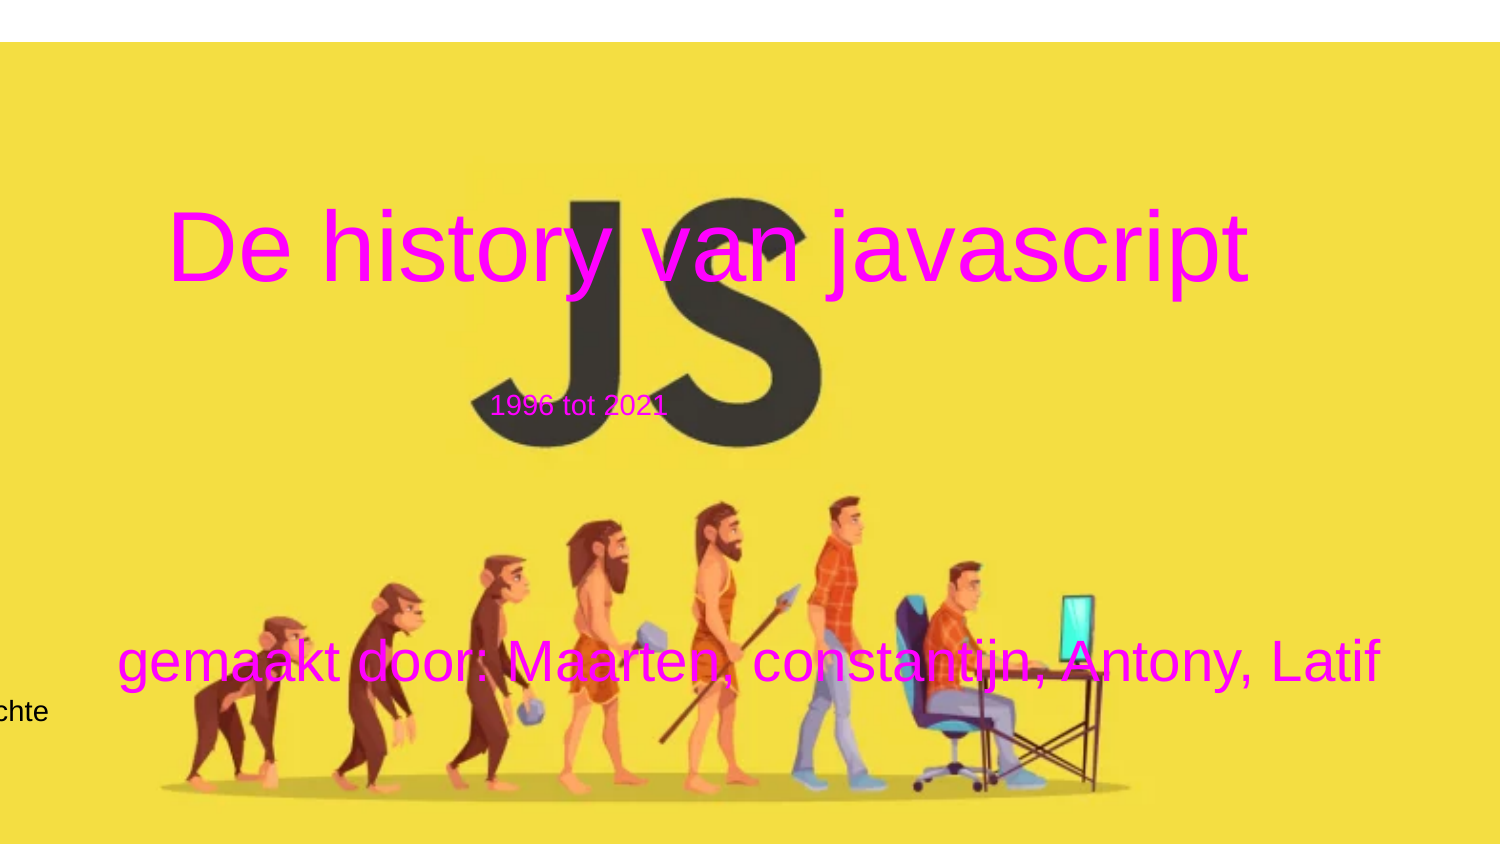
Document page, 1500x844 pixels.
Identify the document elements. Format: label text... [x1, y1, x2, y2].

picture [0, 42, 1500, 844]
subtitle gemaakt door: Maarten, constantijn, Antony, Latif [51, 608, 1449, 739]
title De history van javascript [19, 166, 1418, 317]
text_box hoe haal ik een slechte achtergrond weg? [0, 677, 116, 778]
text_box 1996 tot 2021 [474, 371, 1174, 437]
